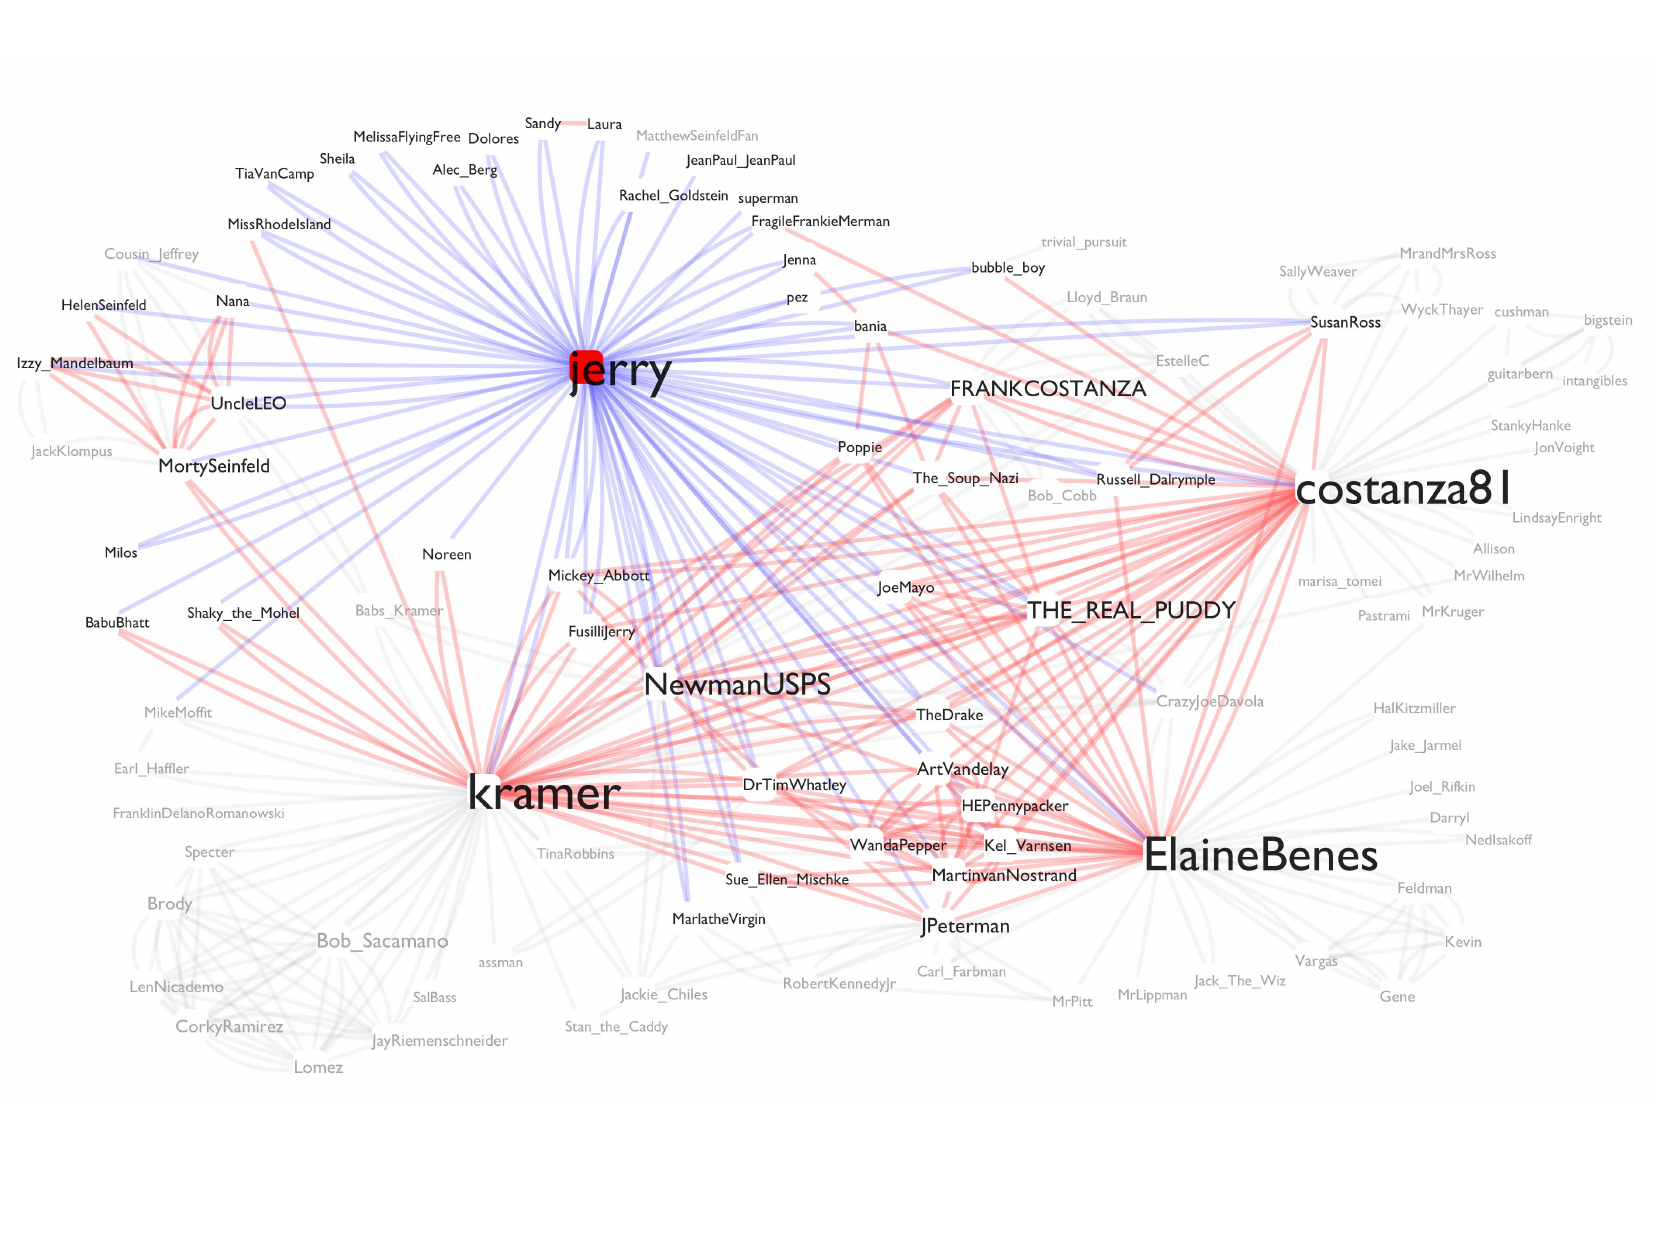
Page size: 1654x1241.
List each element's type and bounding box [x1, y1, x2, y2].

picture [0, 54, 1653, 1106]
